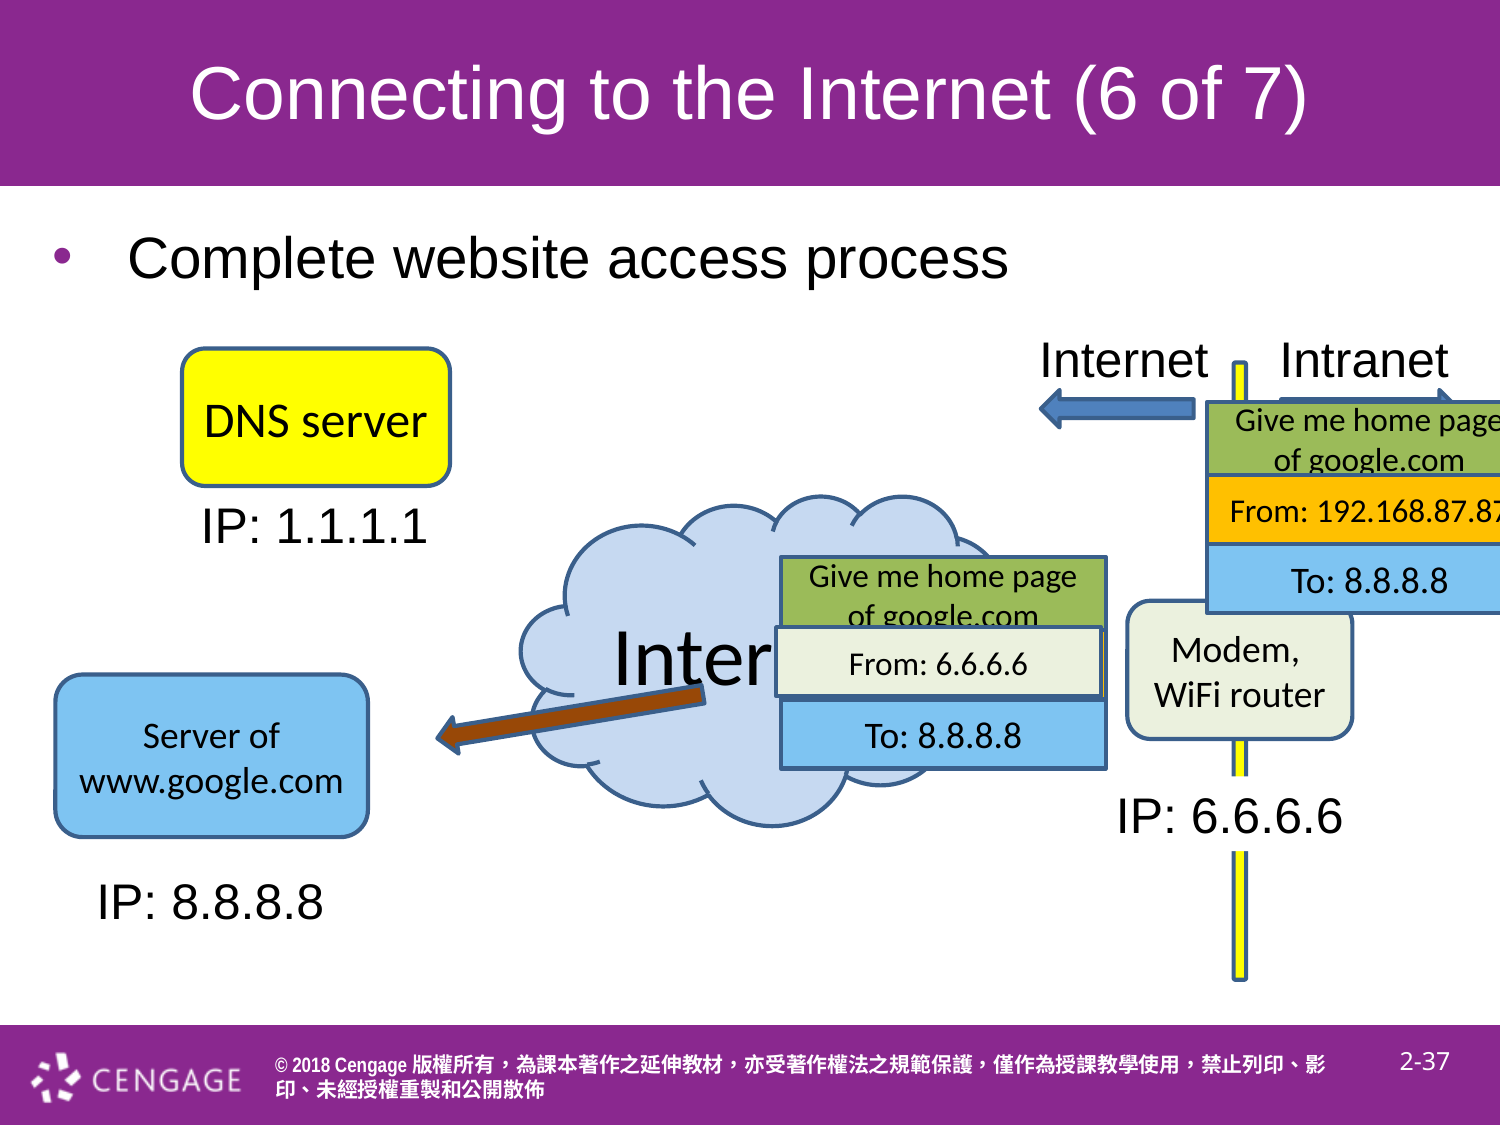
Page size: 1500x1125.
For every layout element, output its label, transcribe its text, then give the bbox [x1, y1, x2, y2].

text_box IP: 6.6.6.6 [1101, 776, 1359, 852]
text_box DNS server [182, 348, 451, 485]
text_box Server of www.google.com [55, 674, 368, 838]
text_box [1233, 362, 1247, 401]
text_box Give me home page of google.com [780, 557, 1106, 630]
text_box From: 6.6.6.6 [776, 627, 1102, 697]
text_box Internet [520, 496, 989, 827]
text_box To: 8.8.8.8 [780, 699, 1106, 769]
picture [21, 1043, 246, 1111]
list Complete website access process [37, 212, 1475, 325]
text_box [1281, 396, 1451, 401]
text_box Intranet [1264, 320, 1464, 396]
title Connecting to the Internet (6 of 7) [7, 4, 1493, 175]
text_box To: 8.8.8.8 [1207, 544, 1500, 614]
text_box IP: 8.8.8.8 [81, 862, 340, 938]
text_box Give me home page of google.com [1207, 401, 1500, 475]
text_box Modem, WiFi router [1127, 600, 1353, 739]
text_box From: 192.168.87.87 [1207, 475, 1500, 544]
text_box [1233, 739, 1247, 776]
text_box Internet [1024, 320, 1224, 396]
text_box IP: 1.1.1.1 [185, 485, 444, 561]
text_box From: 192.168.87.87 [780, 630, 1106, 699]
text_box [1233, 852, 1247, 980]
text_box [437, 685, 705, 754]
text_box [1040, 396, 1194, 428]
